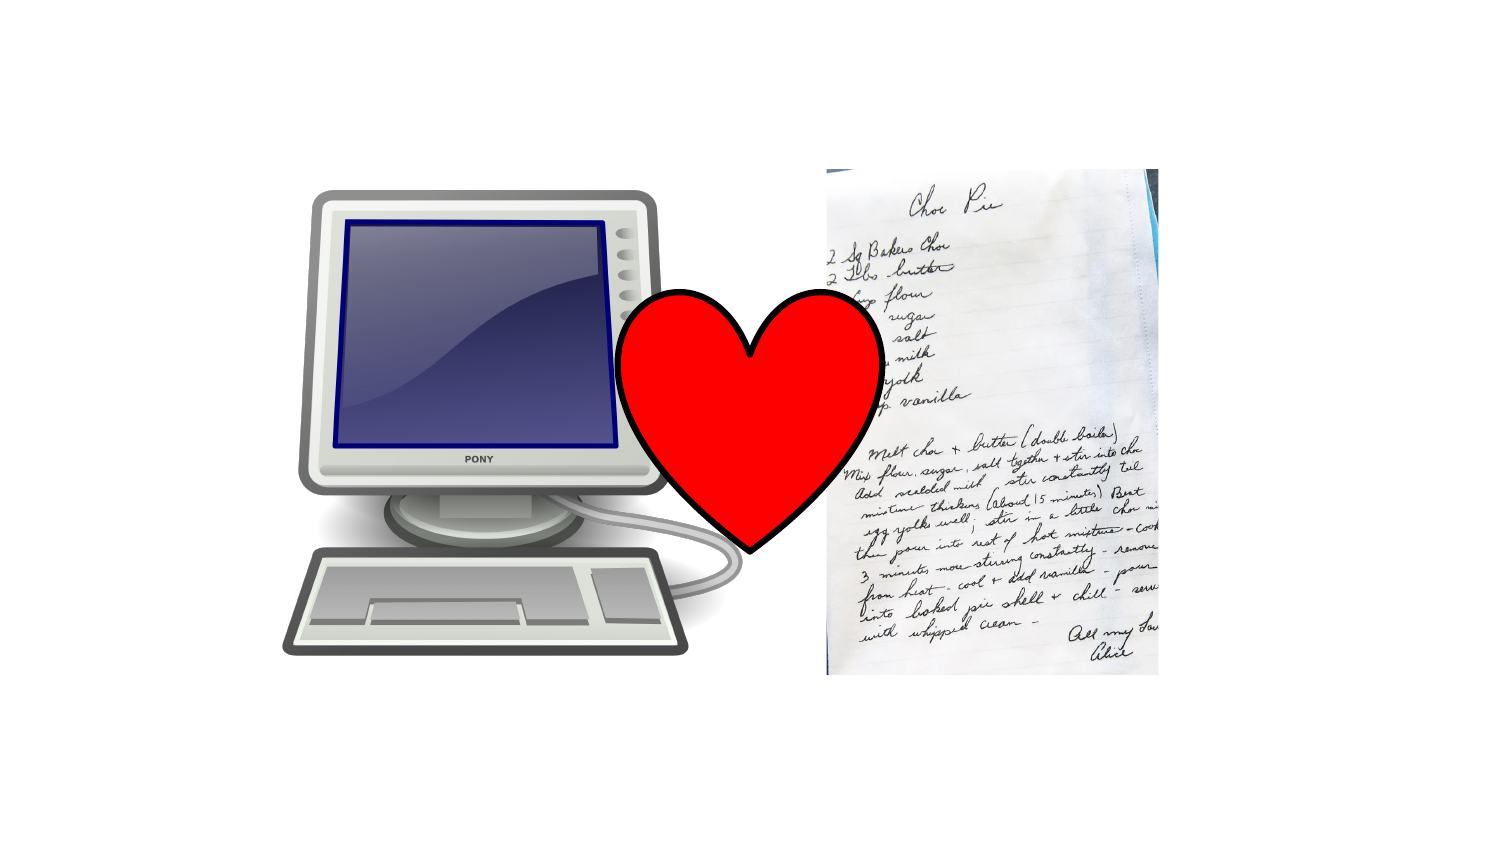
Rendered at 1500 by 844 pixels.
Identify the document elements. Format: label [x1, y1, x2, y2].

text_box [617, 292, 883, 552]
picture [826, 169, 1159, 675]
picture [262, 178, 750, 666]
